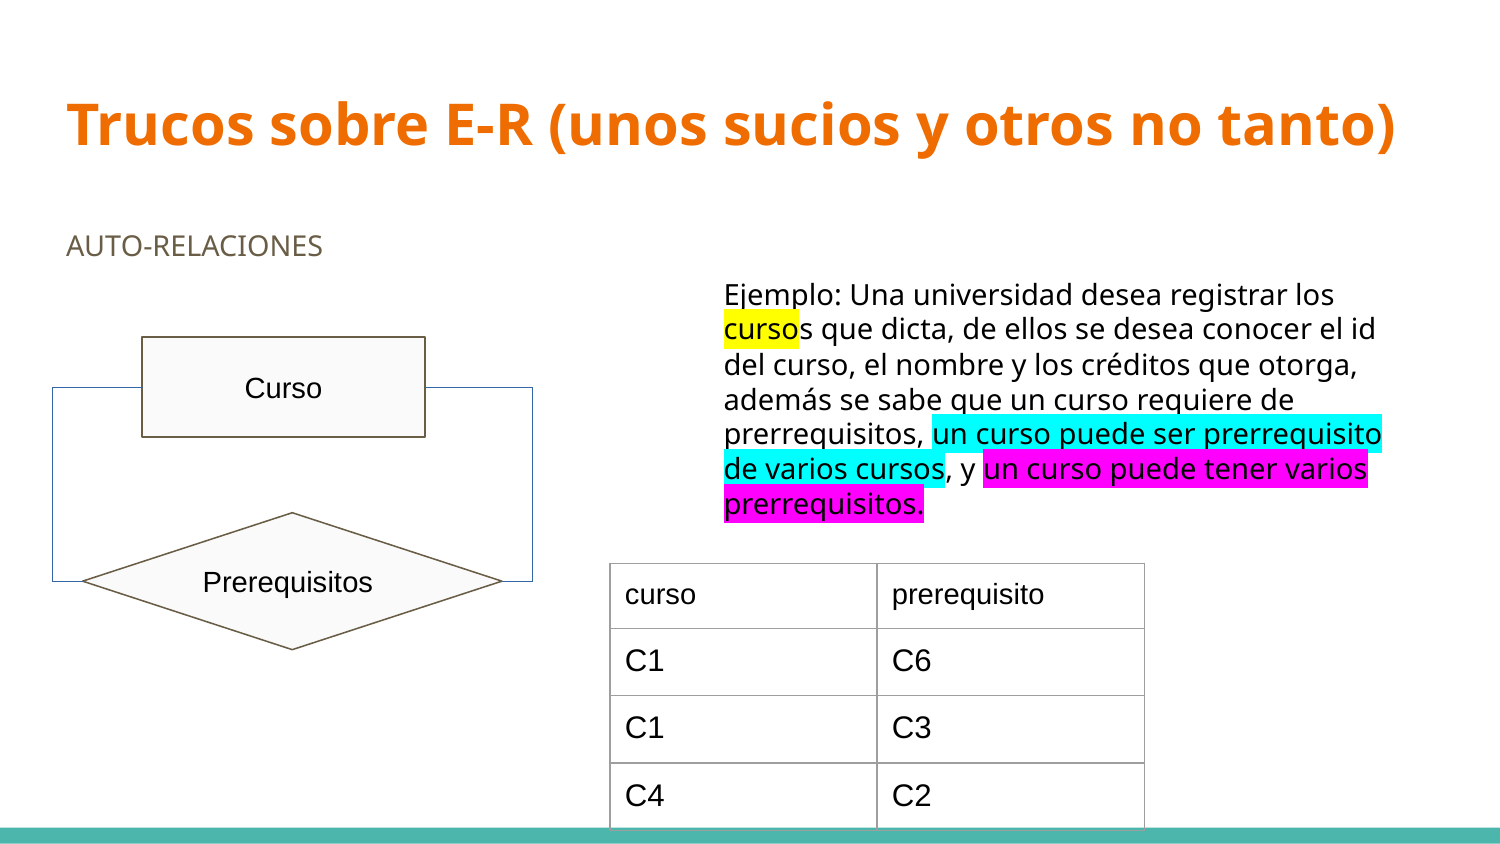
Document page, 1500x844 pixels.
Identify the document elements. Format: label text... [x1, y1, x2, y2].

title Trucos sobre E-R (unos sucios y otros no tanto) [51, 72, 1449, 189]
text_box Prerequisitos [83, 512, 502, 650]
text_box Curso [142, 337, 426, 437]
table_cell C6 [878, 629, 1144, 695]
table_cell C2 [878, 764, 1144, 830]
table_cell C4 [611, 764, 876, 830]
table_header curso [611, 564, 876, 628]
table_header prerequisito [878, 564, 1144, 628]
text_box Ejemplo: Una universidad desea registrar los cursos que dicta, de ellos se desea conocer el id del curso, el nombre y los créditos que otorga, además se sabe que un curso requiere de prerrequisitos, un curso puede ser prerrequisito de varios cursos, y un curso puede tener varios prerrequisitos. [708, 260, 1431, 536]
table_cell C1 [611, 629, 876, 695]
table_cell C3 [878, 696, 1144, 762]
list AUTO-RELACIONES [51, 207, 1449, 278]
table_cell C1 [611, 696, 876, 762]
